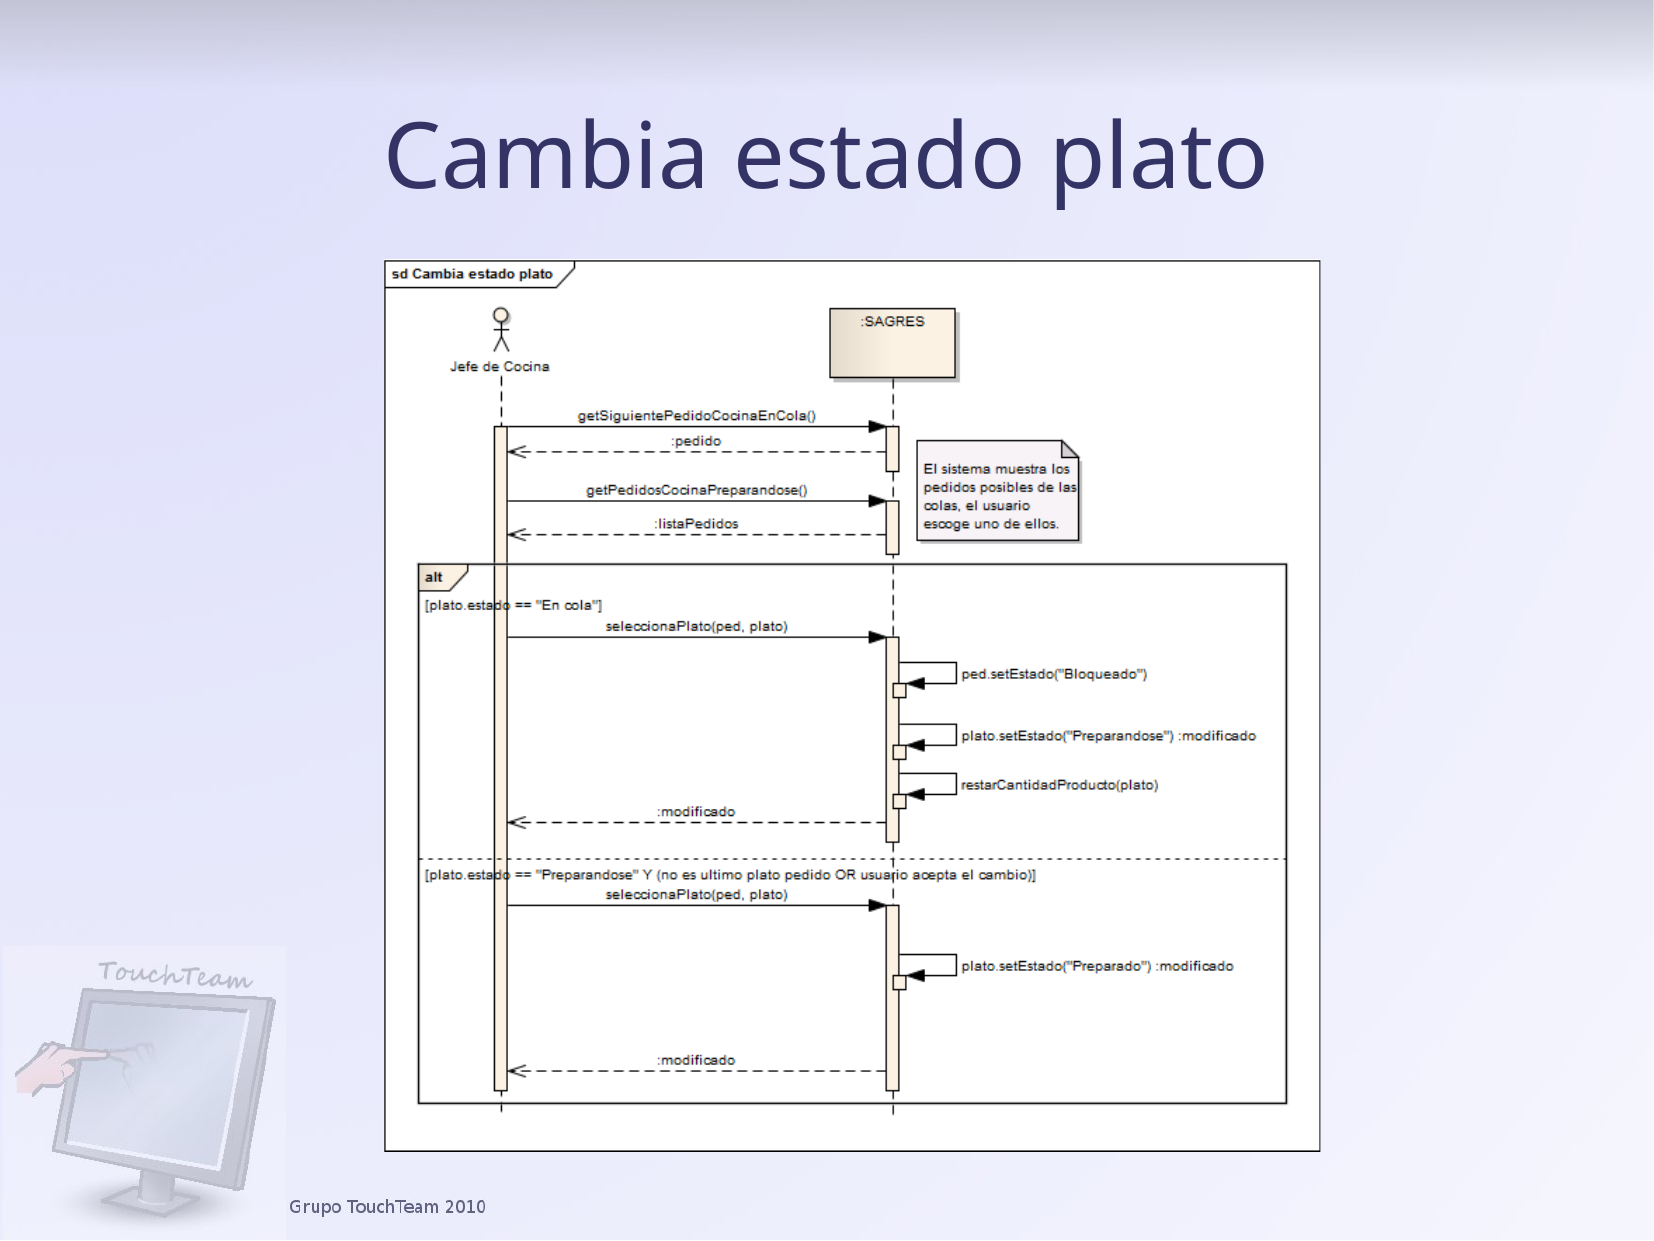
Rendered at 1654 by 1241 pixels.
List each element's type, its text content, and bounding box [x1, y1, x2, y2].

title Cambia estado plato [82, 49, 1571, 257]
picture [0, 0, 1654, 1241]
